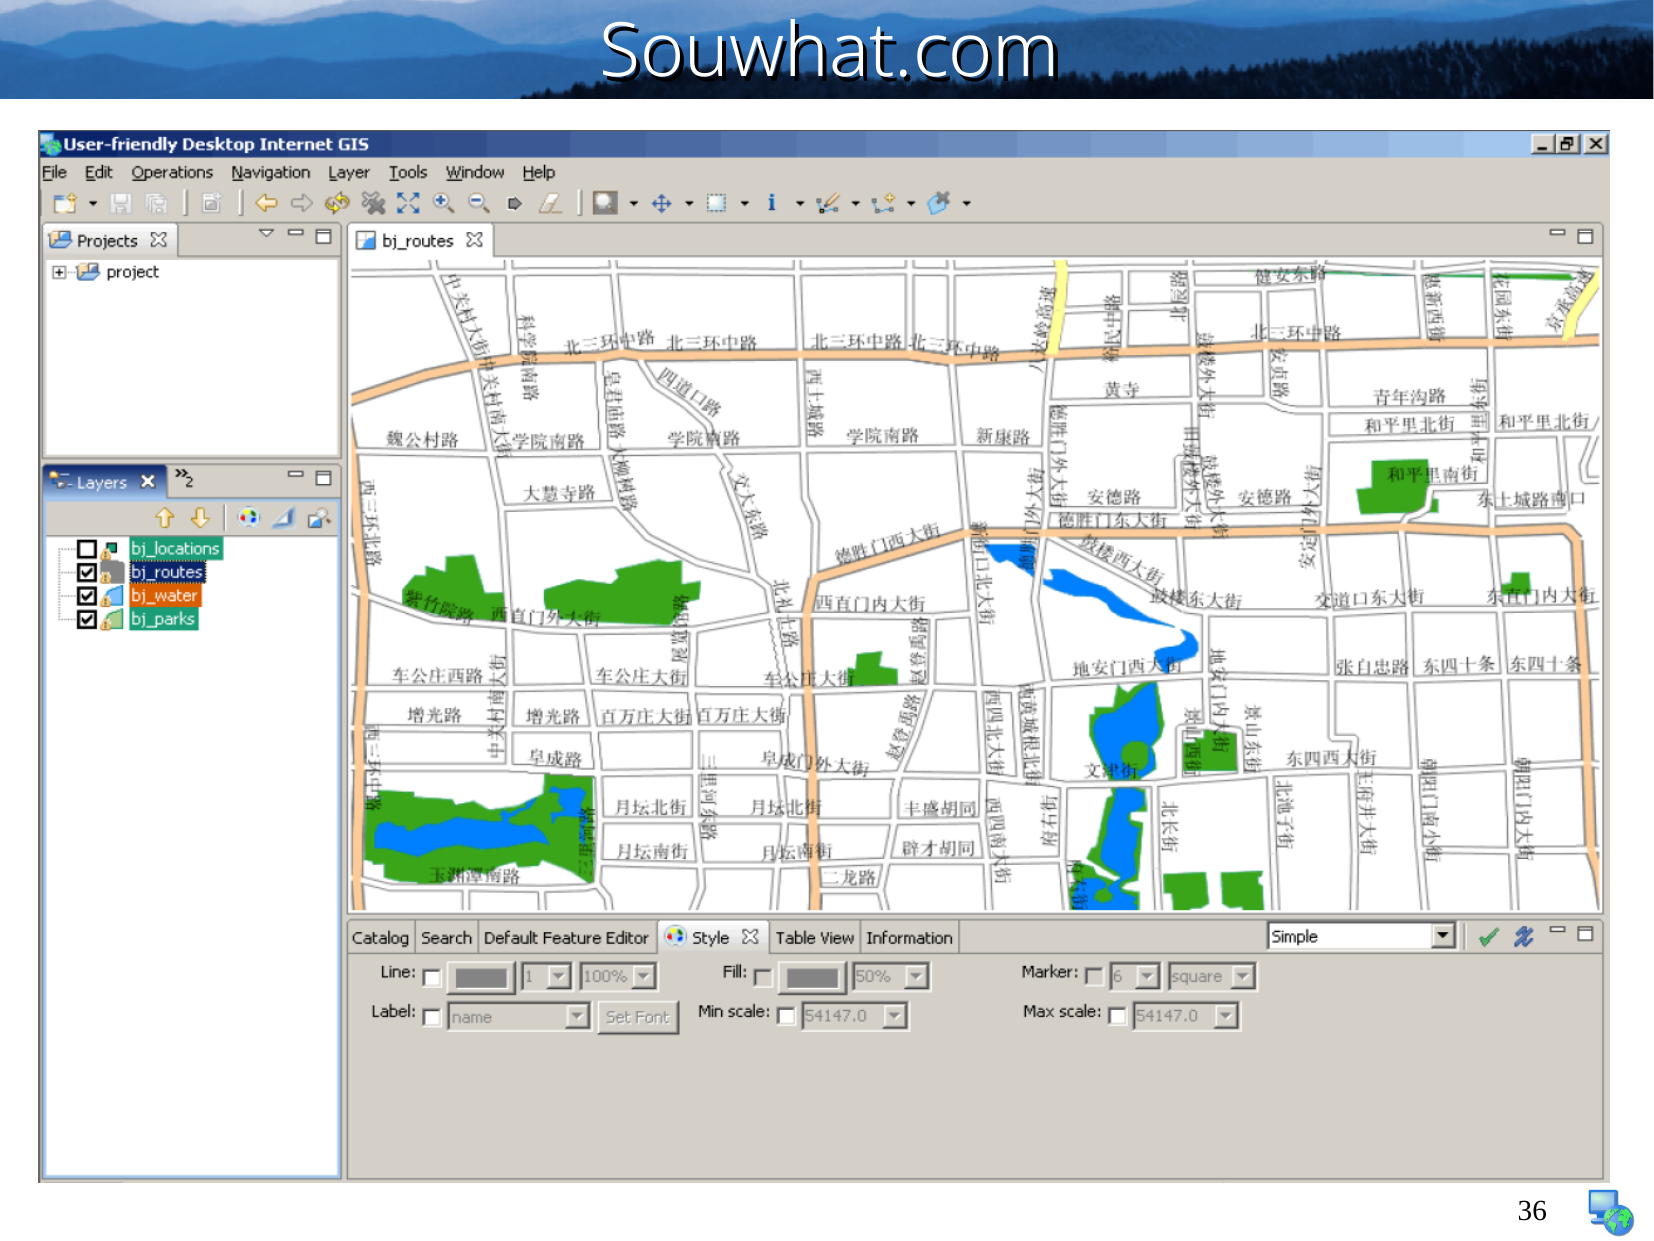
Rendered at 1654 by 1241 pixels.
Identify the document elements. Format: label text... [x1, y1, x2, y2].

picture [38, 130, 1610, 1183]
picture [0, 0, 1654, 99]
picture [1588, 1189, 1635, 1238]
title Souwhat.com [49, 0, 1611, 96]
